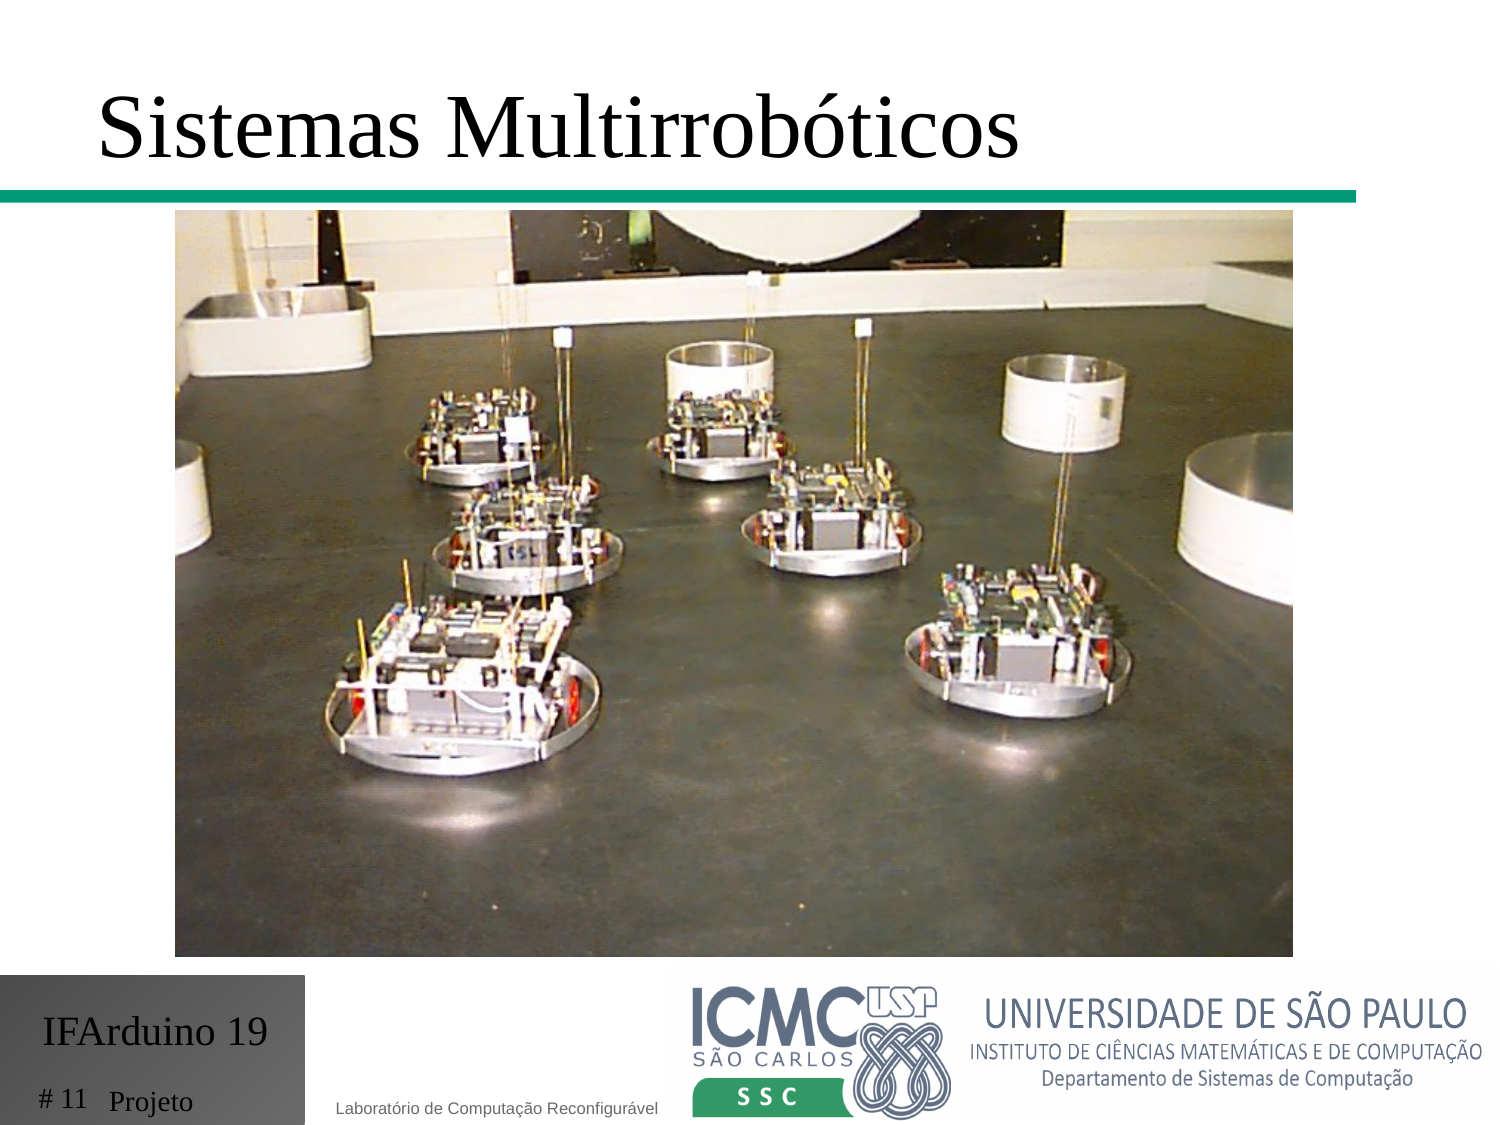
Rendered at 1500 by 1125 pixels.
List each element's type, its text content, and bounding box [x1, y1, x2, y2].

picture [667, 964, 1500, 1121]
slide_number # <number> [23, 1071, 164, 1119]
text_box Projeto [94, 1074, 209, 1125]
text_box Sistemas Multirrobóticos [81, 0, 1357, 242]
picture [175, 242, 1293, 957]
